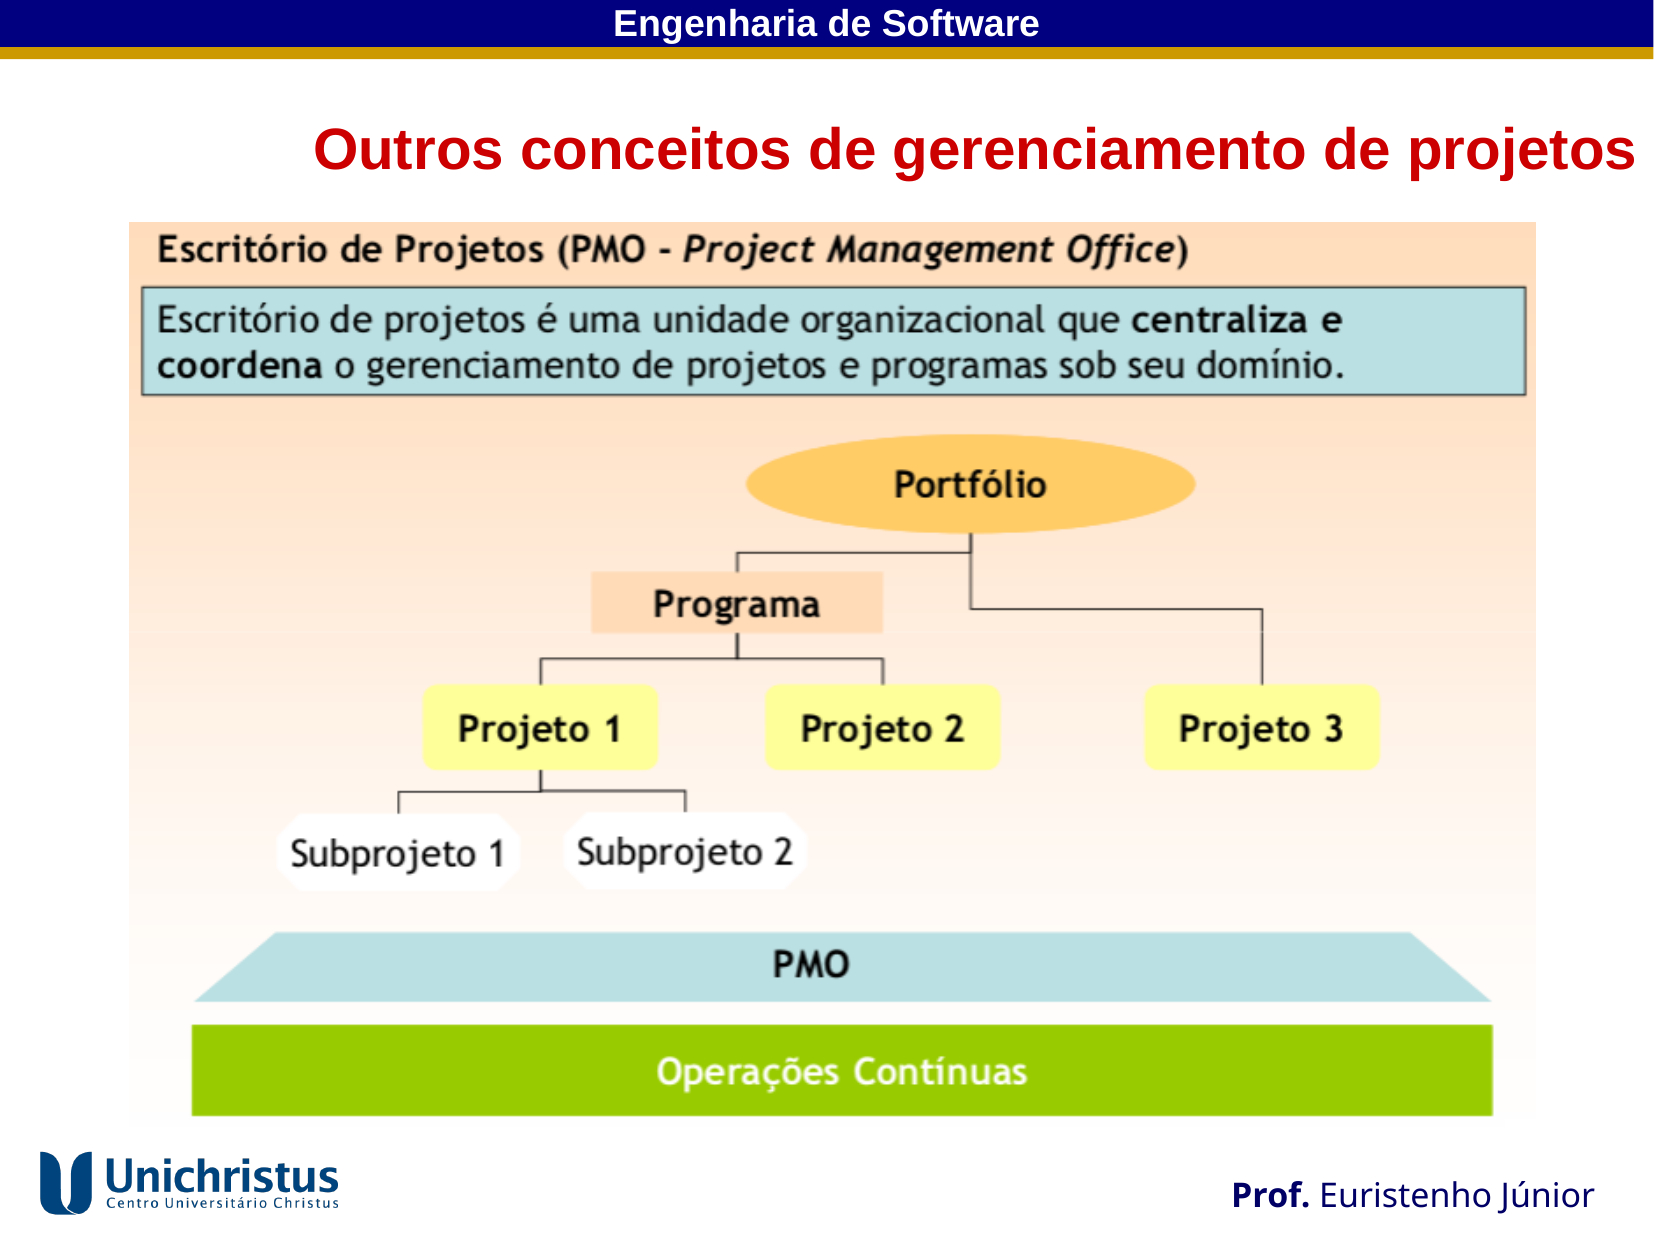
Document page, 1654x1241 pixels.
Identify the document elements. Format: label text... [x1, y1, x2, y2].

text_box [0, 47, 1654, 60]
text_box Engenharia de Software [0, 0, 1654, 47]
text_box Prof. Euristenho Júnior [1216, 1163, 1654, 1224]
picture [129, 222, 1536, 1127]
picture [35, 1148, 343, 1217]
text_box Outros conceitos de gerenciamento de projetos [298, 109, 1654, 189]
